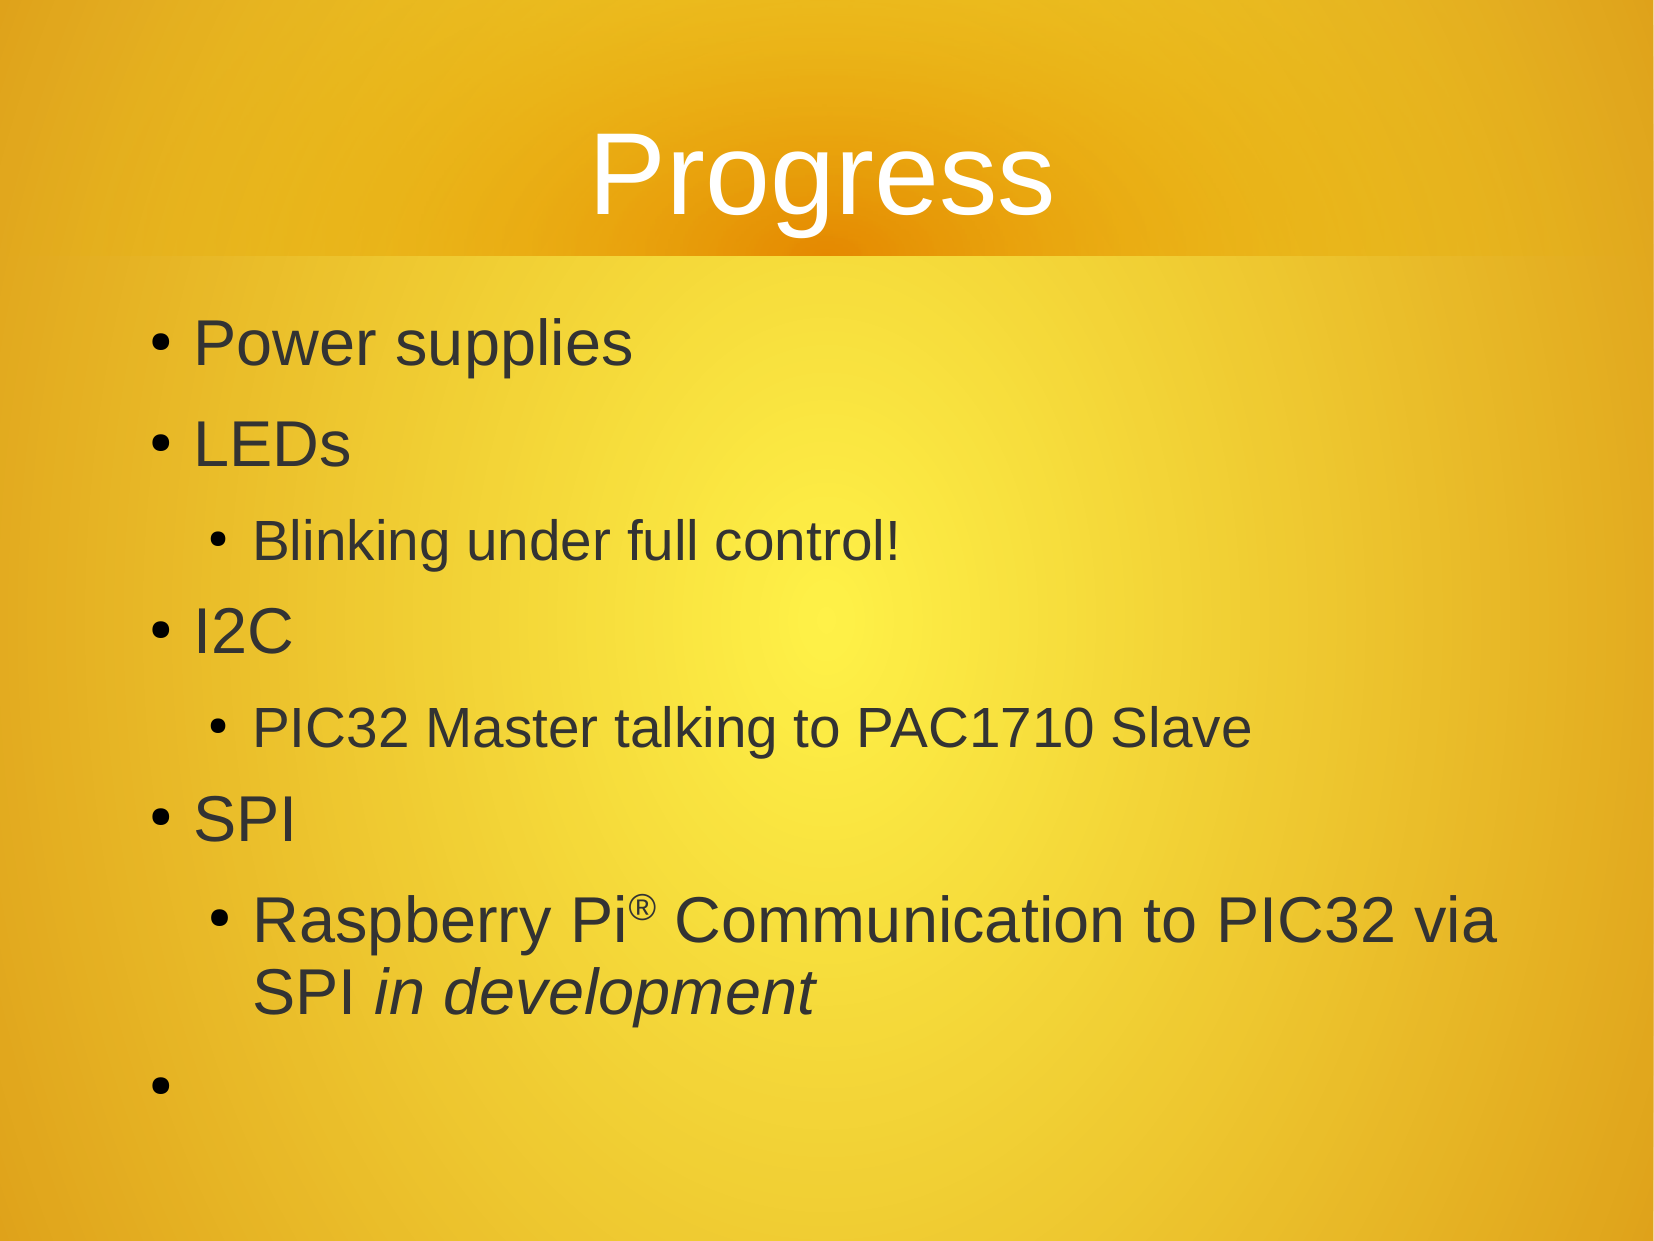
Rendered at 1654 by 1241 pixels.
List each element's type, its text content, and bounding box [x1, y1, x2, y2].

title Progress [78, 70, 1567, 278]
list Power supplies LEDs Blinking under full control! I2C PIC32 Master talking to PAC1710 Slave SPI Raspberry Pi® Communication to PIC32 via SPI in development [134, 306, 1519, 1036]
